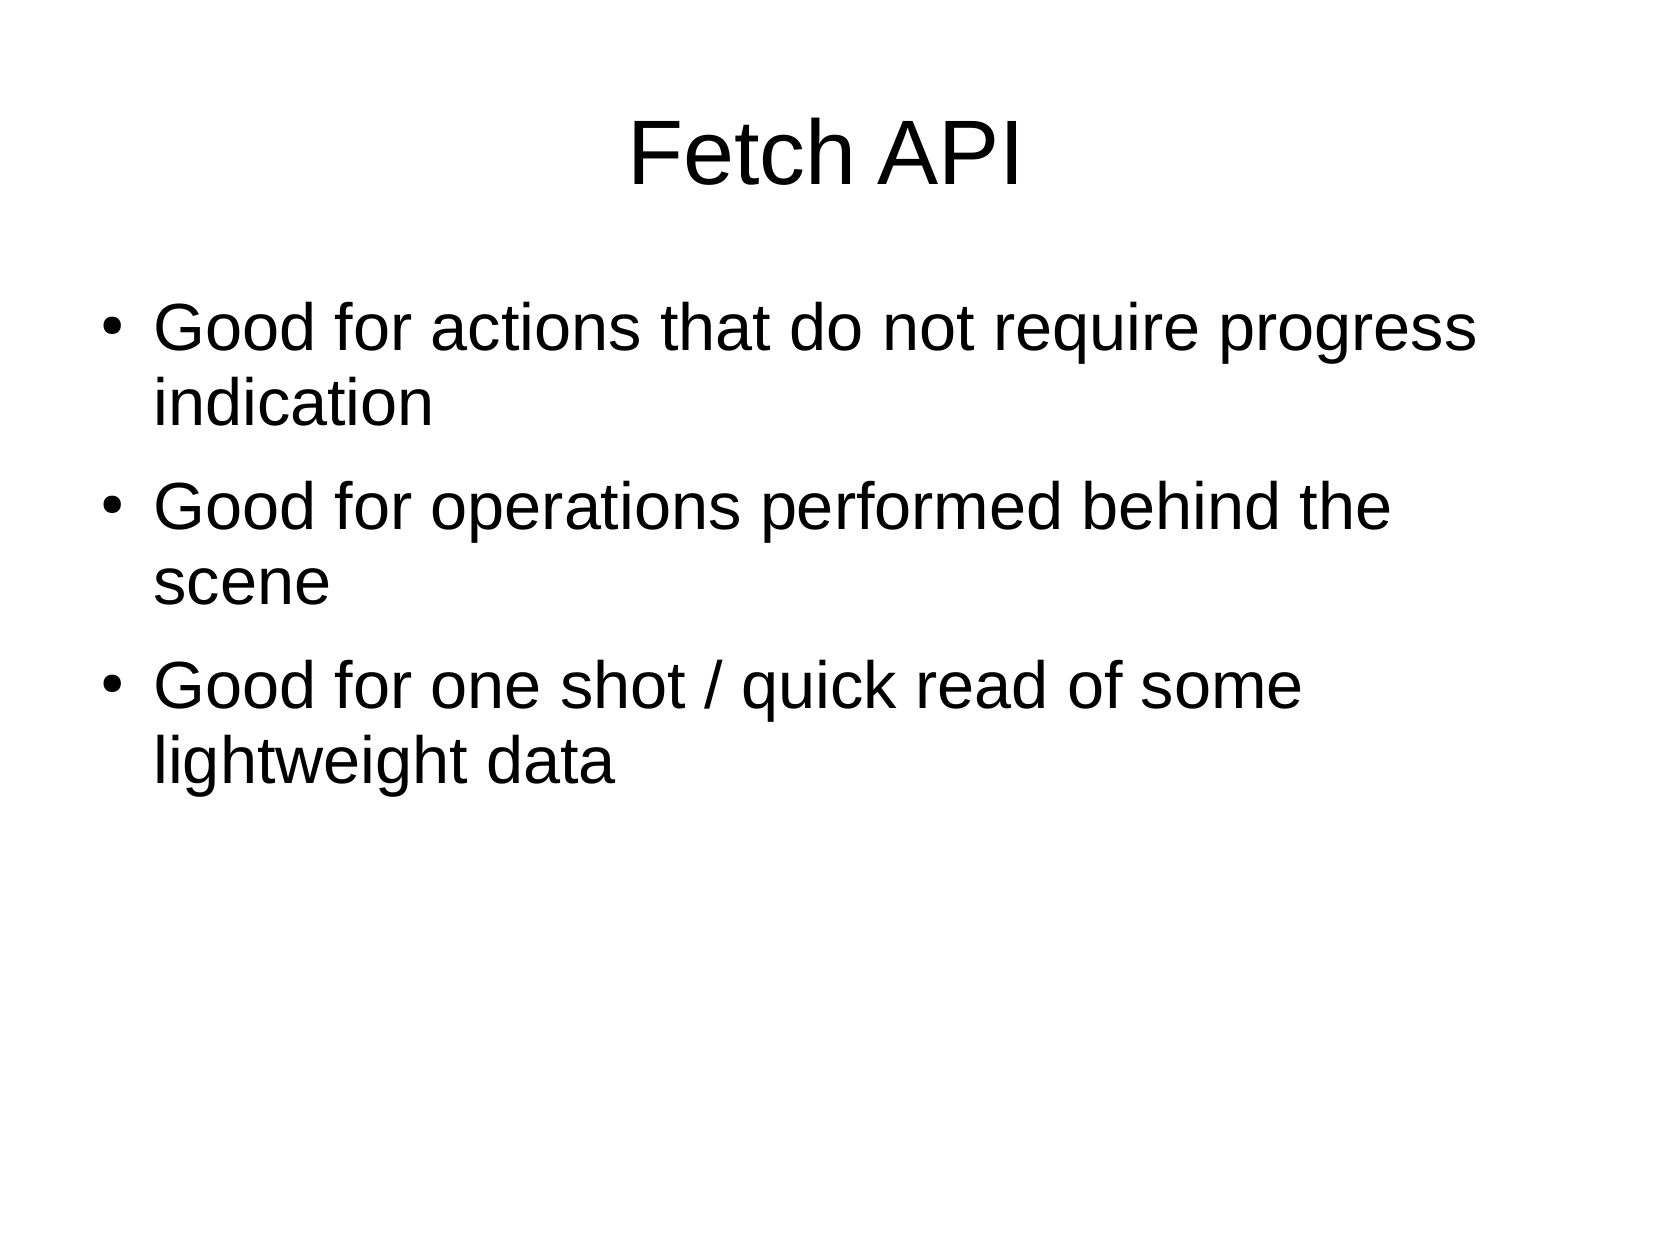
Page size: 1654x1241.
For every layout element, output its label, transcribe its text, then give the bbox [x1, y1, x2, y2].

list Good for actions that do not require progress indication Good for operations performed behind the scene Good for one shot / quick read of some lightweight data [82, 290, 1571, 1010]
title Fetch API [82, 49, 1571, 257]
